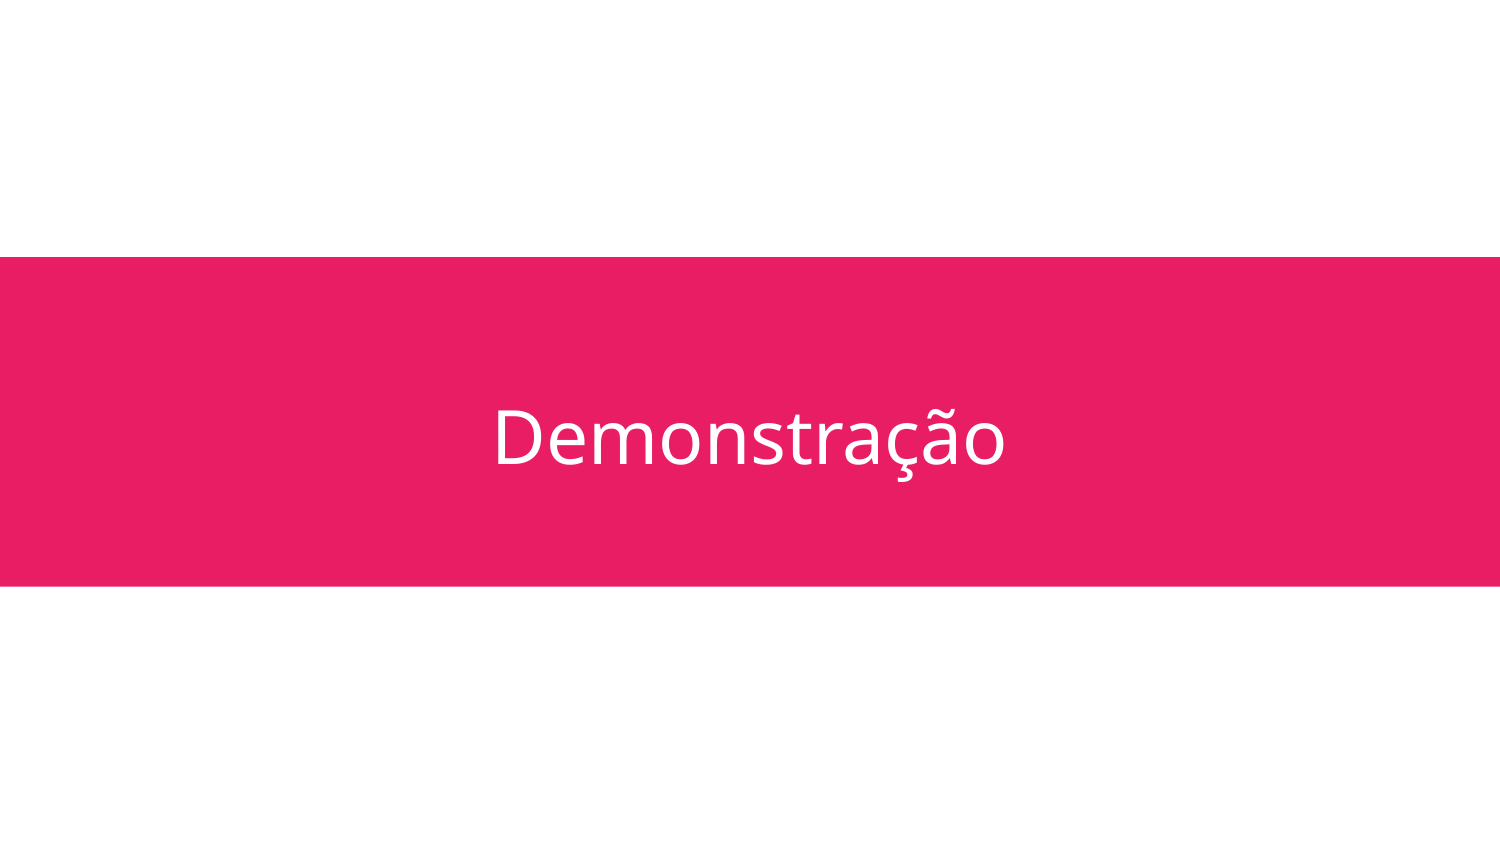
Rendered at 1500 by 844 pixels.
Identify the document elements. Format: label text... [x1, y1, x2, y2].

title Demonstração [70, 309, 1430, 559]
